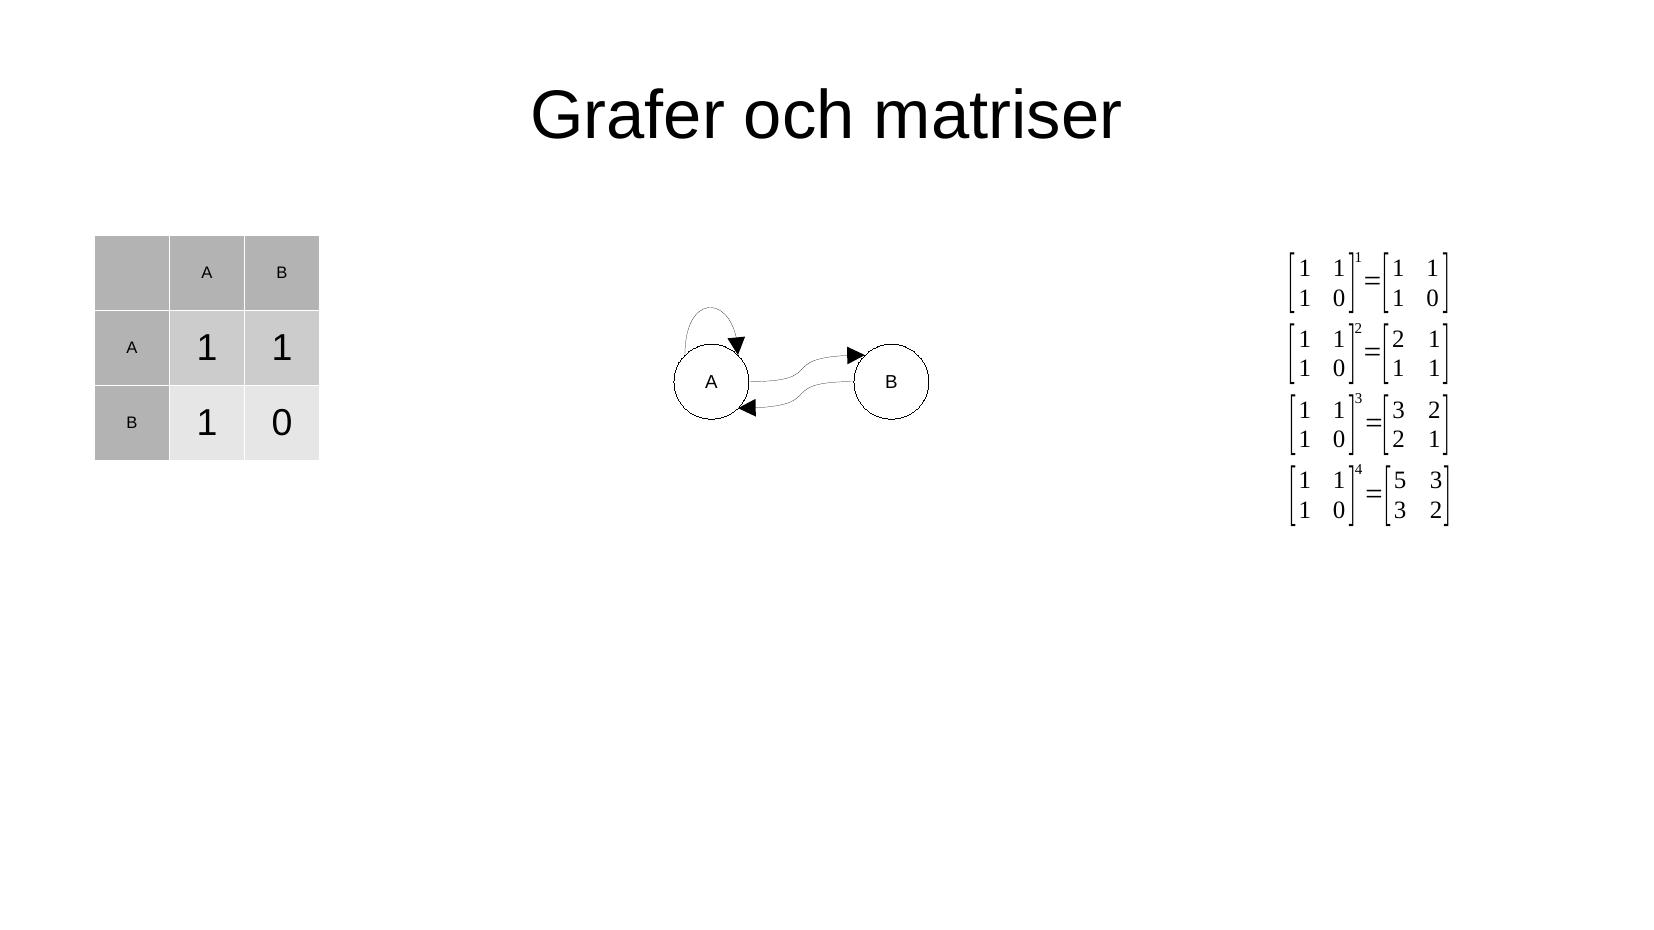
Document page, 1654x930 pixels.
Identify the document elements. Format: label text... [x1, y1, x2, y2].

table_cell 0 [245, 386, 319, 460]
chart [1282, 390, 1456, 457]
chart [1282, 319, 1455, 386]
chart [1282, 460, 1457, 528]
table_cell 1 [245, 311, 319, 385]
table_cell A [95, 311, 169, 385]
text_box B [853, 344, 929, 420]
title Grafer och matriser [82, 36, 1571, 193]
text_box A [673, 344, 749, 420]
chart [1282, 248, 1456, 315]
table_header A [170, 236, 244, 310]
table_cell B [95, 386, 169, 460]
table_header [95, 236, 169, 310]
table_header B [245, 236, 319, 310]
table_cell 1 [170, 386, 244, 460]
table_cell 1 [170, 311, 244, 385]
